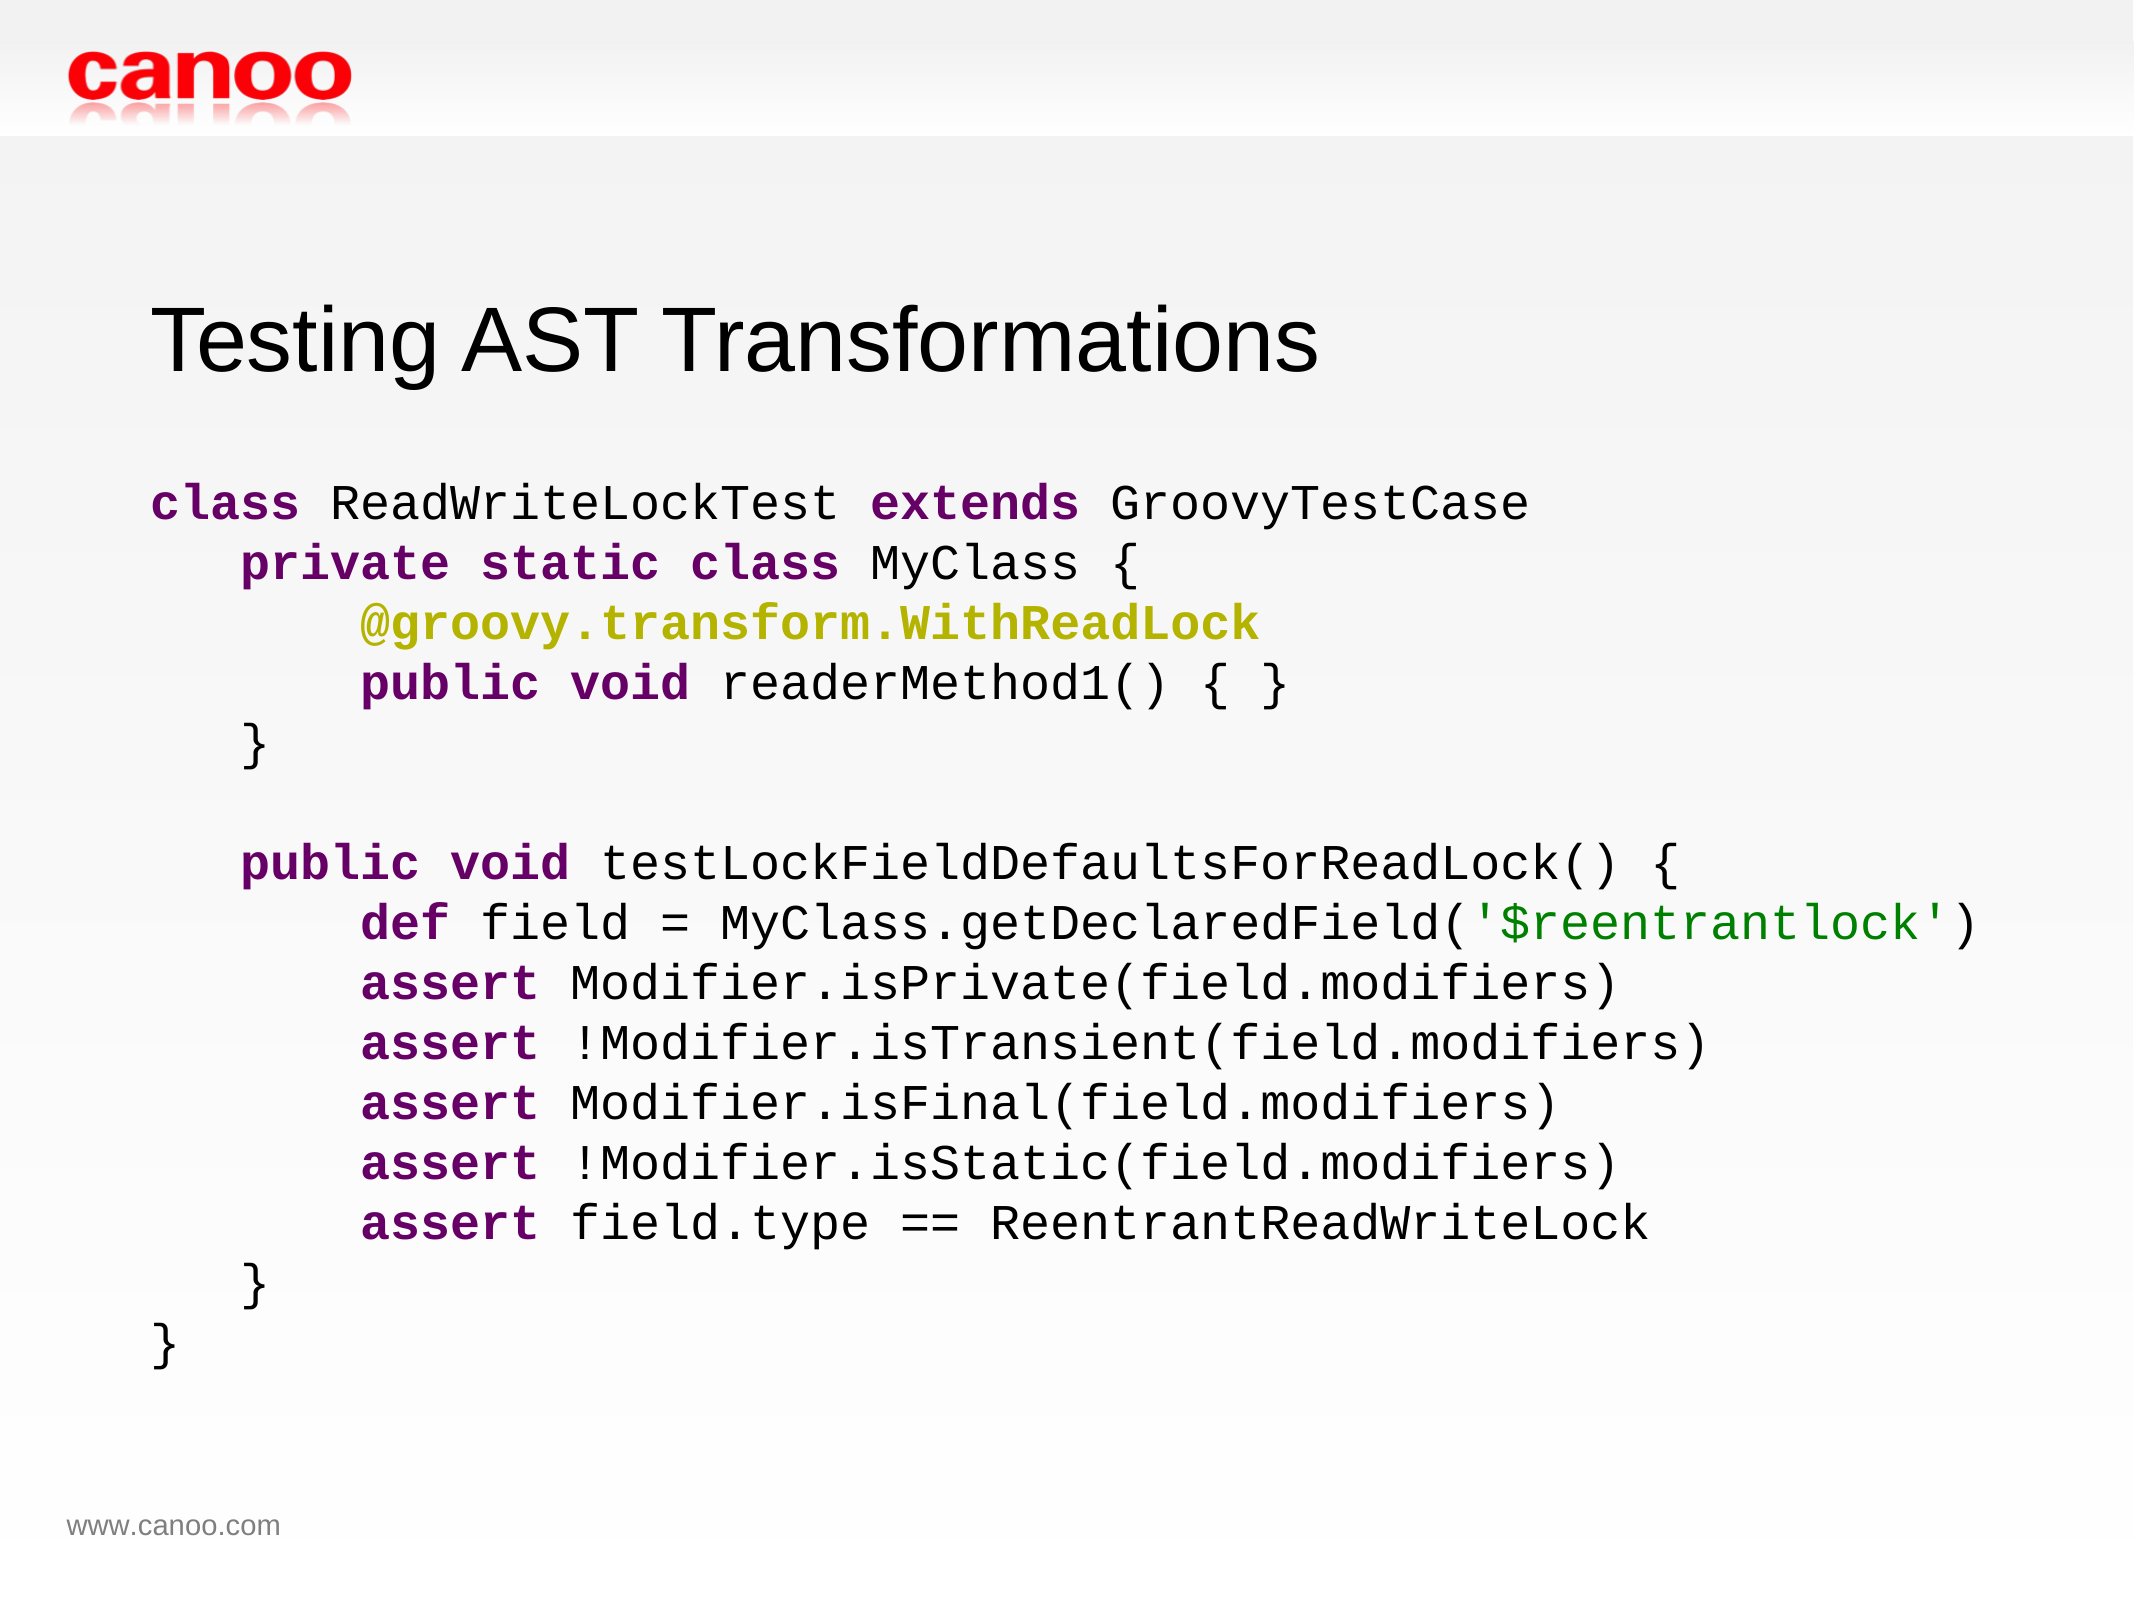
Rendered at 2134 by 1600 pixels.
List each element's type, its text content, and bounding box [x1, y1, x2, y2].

picture [65, 48, 353, 154]
text_box Testing AST Transformations class ReadWriteLockTest extends GroovyTestCase private static class MyClass { @groovy.transform.WithReadLock public void readerMethod1() { } } public void testLockFieldDefaultsForReadLock() { def field = MyClass.getDeclaredField('$reentrantlock') assert Modifier.isPrivate(field.modifiers) assert !Modifier.isTransient(field.modifiers) assert Modifier.isFinal(field.modifiers) assert !Modifier.isStatic(field.modifiers) assert field.type == ReentrantReadWriteLock } } [150, 224, 2039, 1371]
